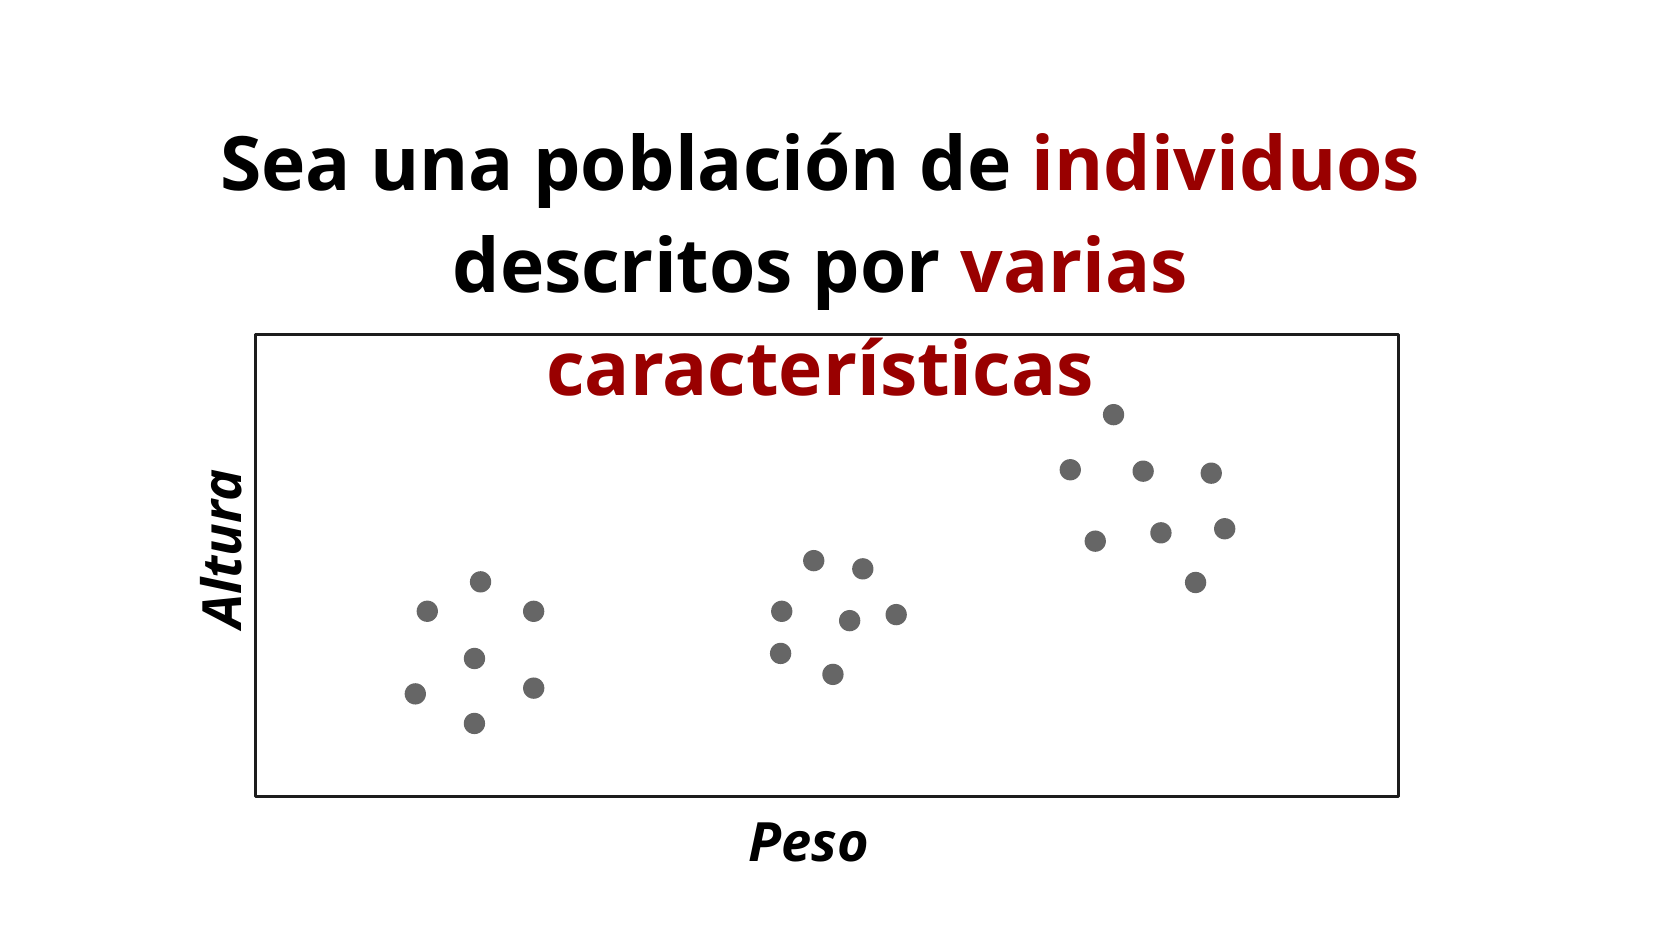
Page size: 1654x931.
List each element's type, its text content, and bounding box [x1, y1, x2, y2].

text_box [822, 663, 844, 686]
text_box [463, 712, 486, 735]
text_box [404, 683, 426, 705]
text_box [1200, 462, 1222, 484]
text_box [463, 647, 486, 670]
text_box [1150, 522, 1172, 544]
text_box [885, 603, 907, 626]
text_box [469, 571, 492, 593]
text_box [523, 677, 545, 699]
text_box [838, 609, 861, 632]
text_box [1102, 403, 1125, 426]
text_box [1214, 518, 1236, 540]
text_box [803, 549, 825, 572]
text_box [771, 600, 793, 622]
text_box [1059, 459, 1081, 481]
text_box [1084, 530, 1106, 552]
text_box [1132, 460, 1154, 482]
text_box Peso [701, 796, 917, 877]
text_box Altura [176, 441, 257, 657]
text_box [416, 600, 438, 622]
text_box [522, 600, 545, 622]
text_box [1184, 571, 1207, 594]
text_box [769, 642, 792, 665]
text_box Sea una población de individuos descritos por varias características [201, 102, 1440, 303]
text_box [852, 558, 874, 580]
